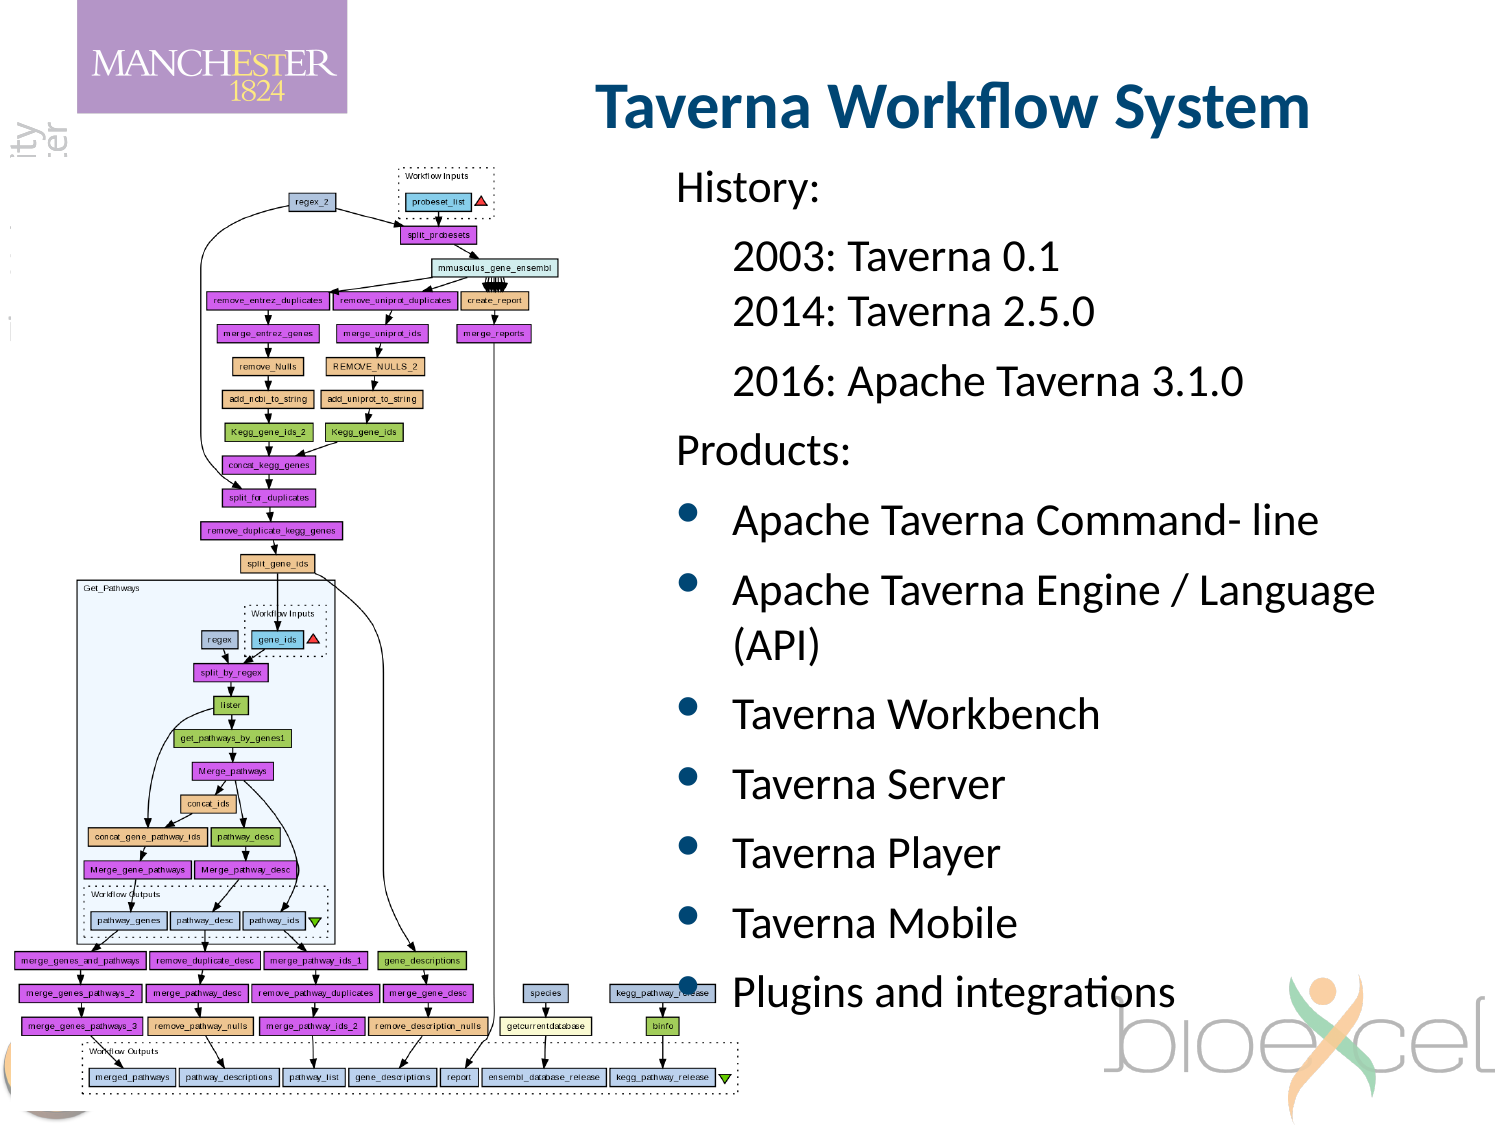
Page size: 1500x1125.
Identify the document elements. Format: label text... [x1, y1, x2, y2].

text_box History: 2003: Taverna 0.1 2014: Taverna 2.5.0 2016: Apache Taverna 3.1.0 Products: Apache Taverna Command- line Apache Taverna Engine / Language (API) Taverna Workbench Taverna Server Taverna Player Taverna Mobile Plugins and integrations [661, 148, 1483, 1035]
picture [11, 157, 748, 1111]
text_box Taverna Workflow System [183, 54, 1343, 149]
